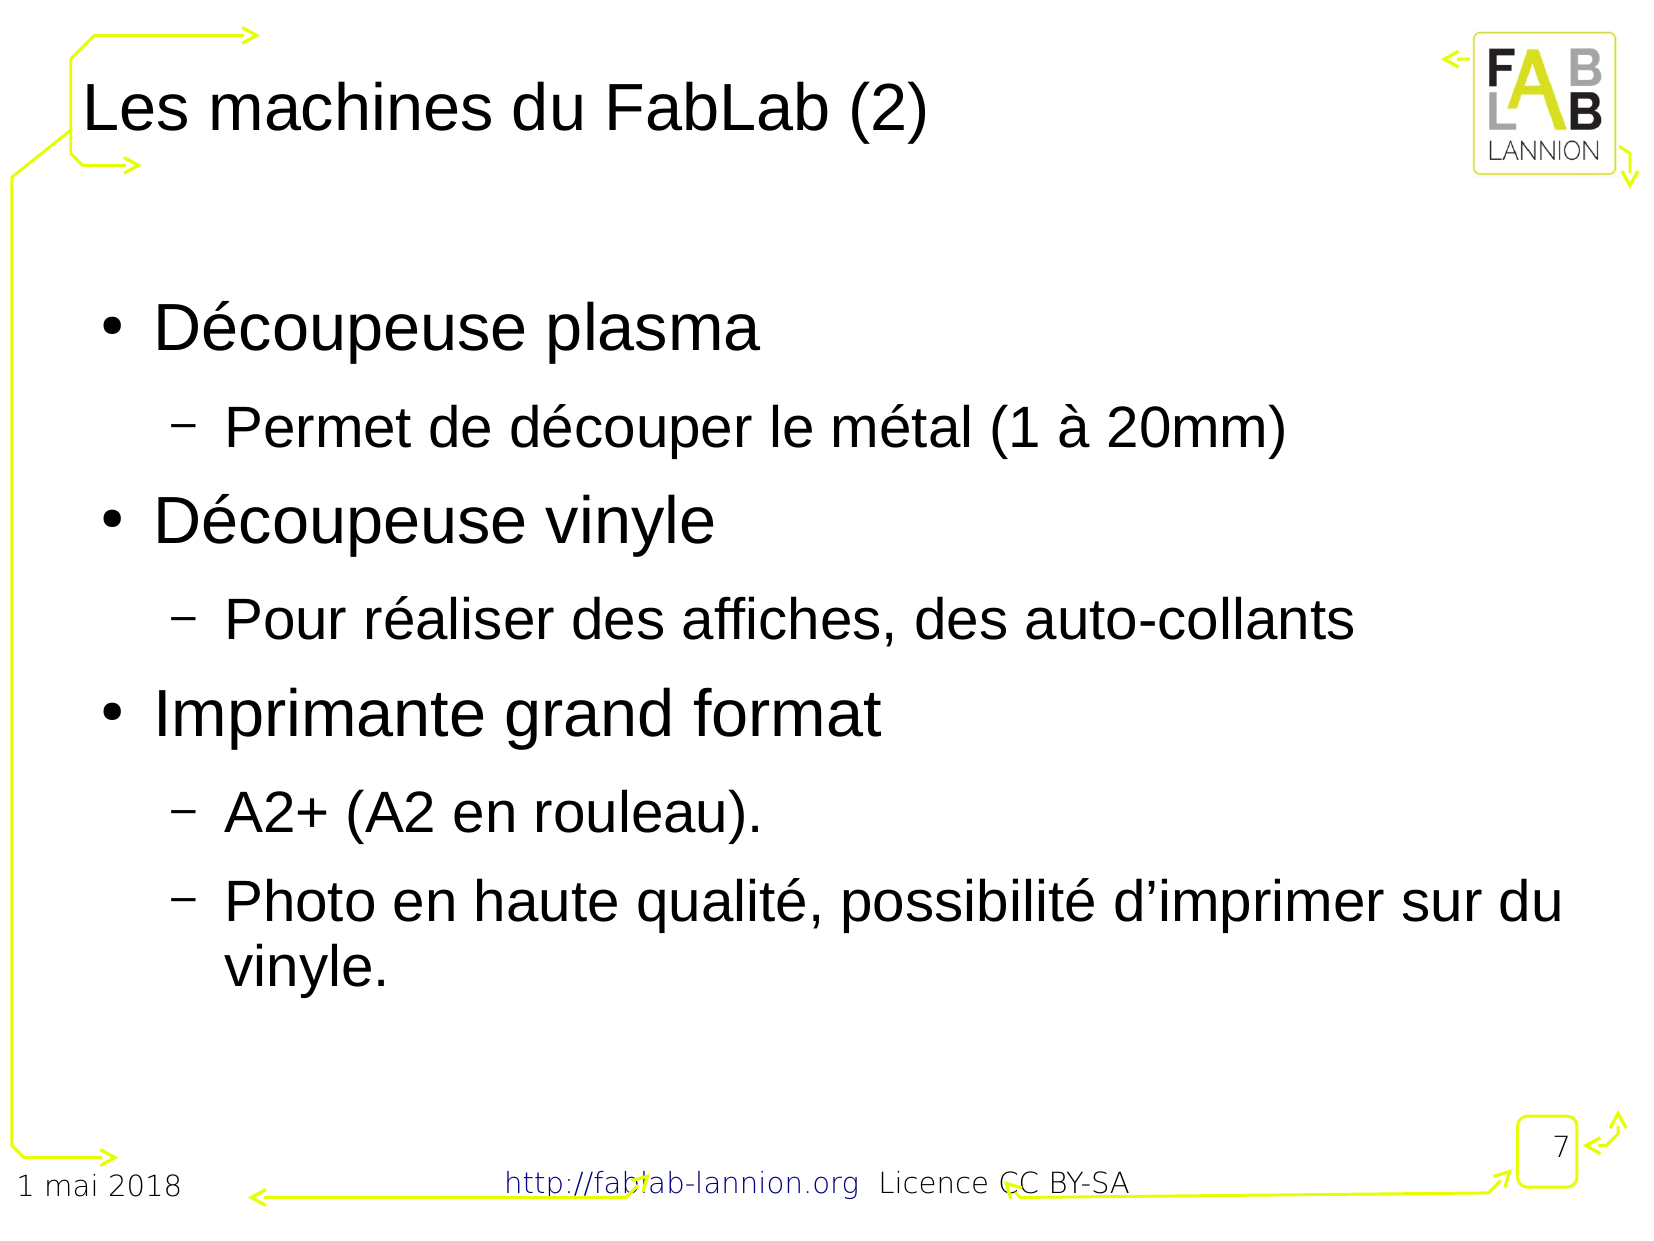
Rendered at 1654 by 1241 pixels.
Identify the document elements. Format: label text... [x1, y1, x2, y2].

picture [1470, 29, 1619, 178]
title Les machines du FabLab (2) [82, 49, 1441, 166]
list Découpeuse plasma Permet de découper le métal (1 à 20mm) Découpeuse vinyle Pour réaliser des affiches, des auto-collants Imprimante grand format A2+ (A2 en rouleau). Photo en haute qualité, possibilité d’imprimer sur du vinyle. [82, 290, 1571, 1010]
